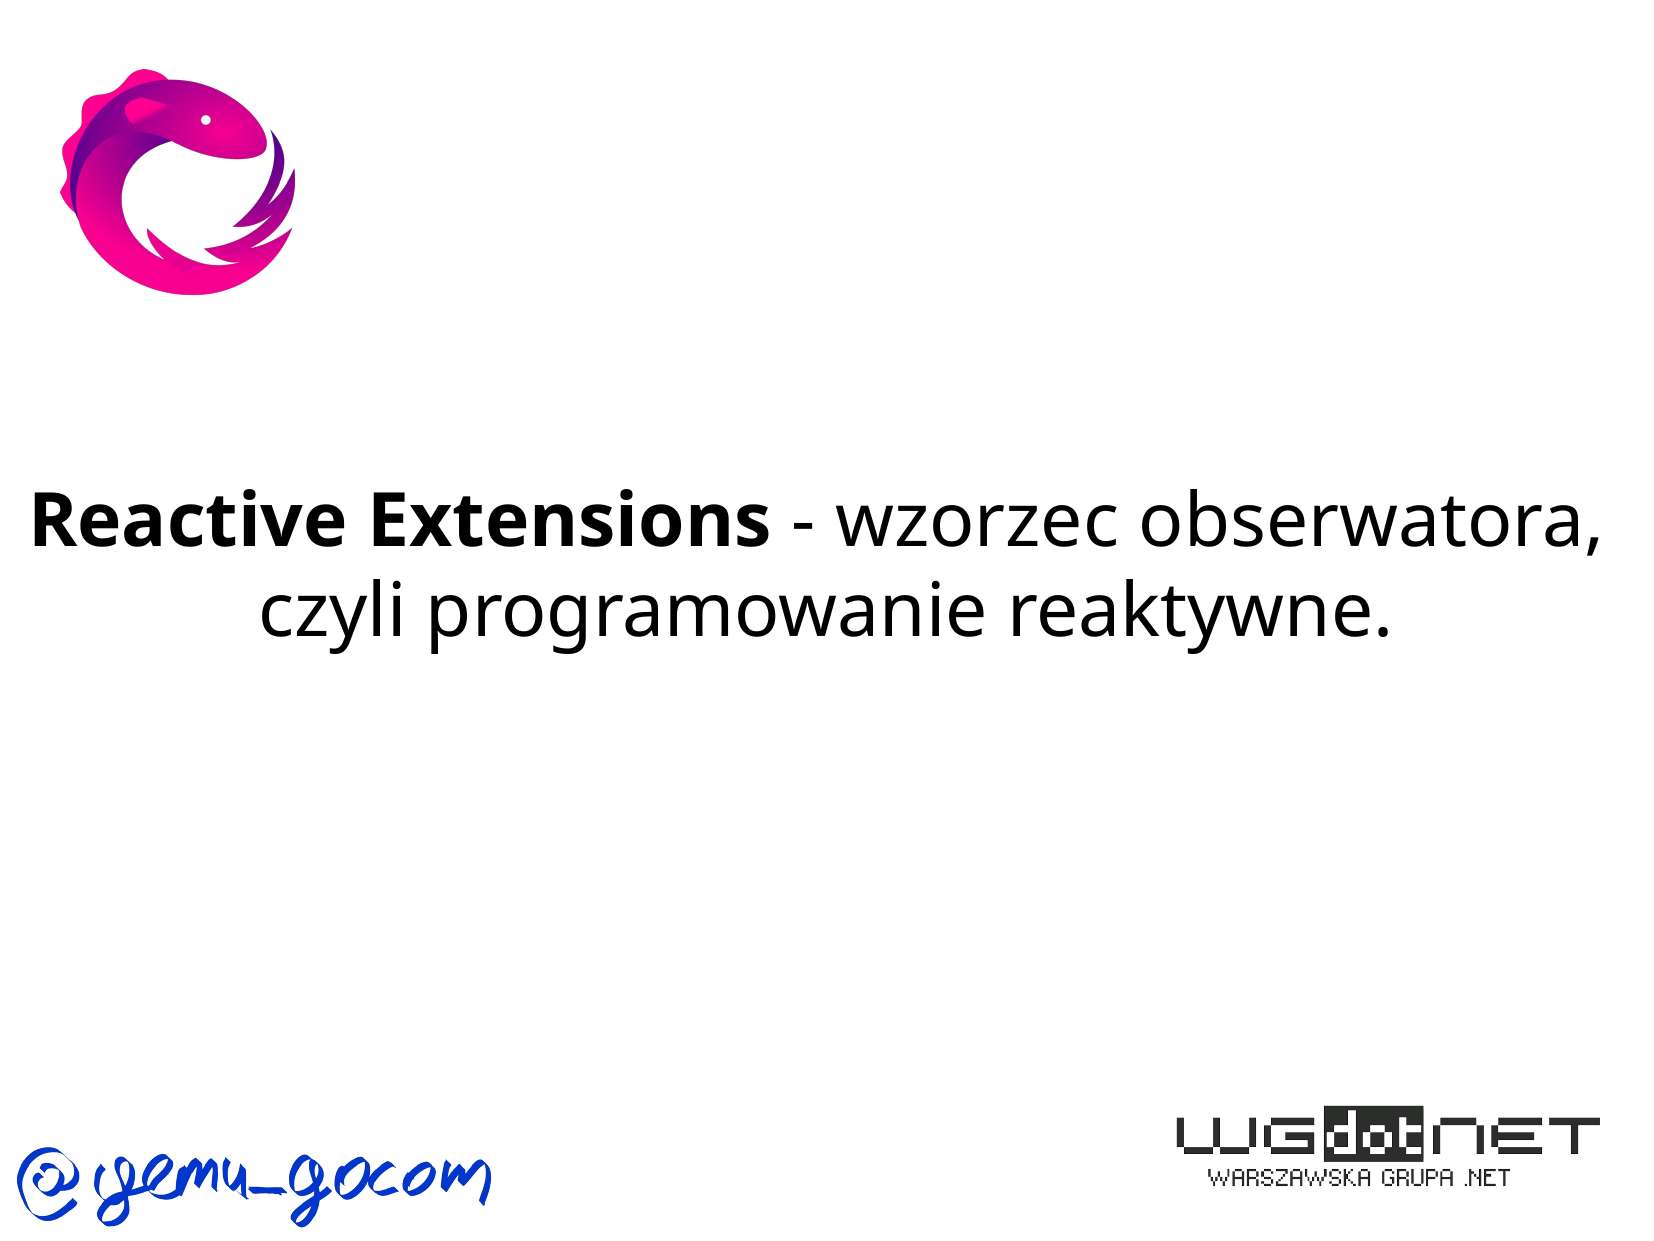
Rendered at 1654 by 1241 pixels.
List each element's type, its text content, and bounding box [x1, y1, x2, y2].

picture [11, 1129, 497, 1241]
text_box Reactive Extensions - wzorzec obserwatora, czyli programowanie reaktywne. [0, 0, 1653, 1122]
picture [60, 69, 295, 295]
picture [1169, 1122, 1603, 1193]
